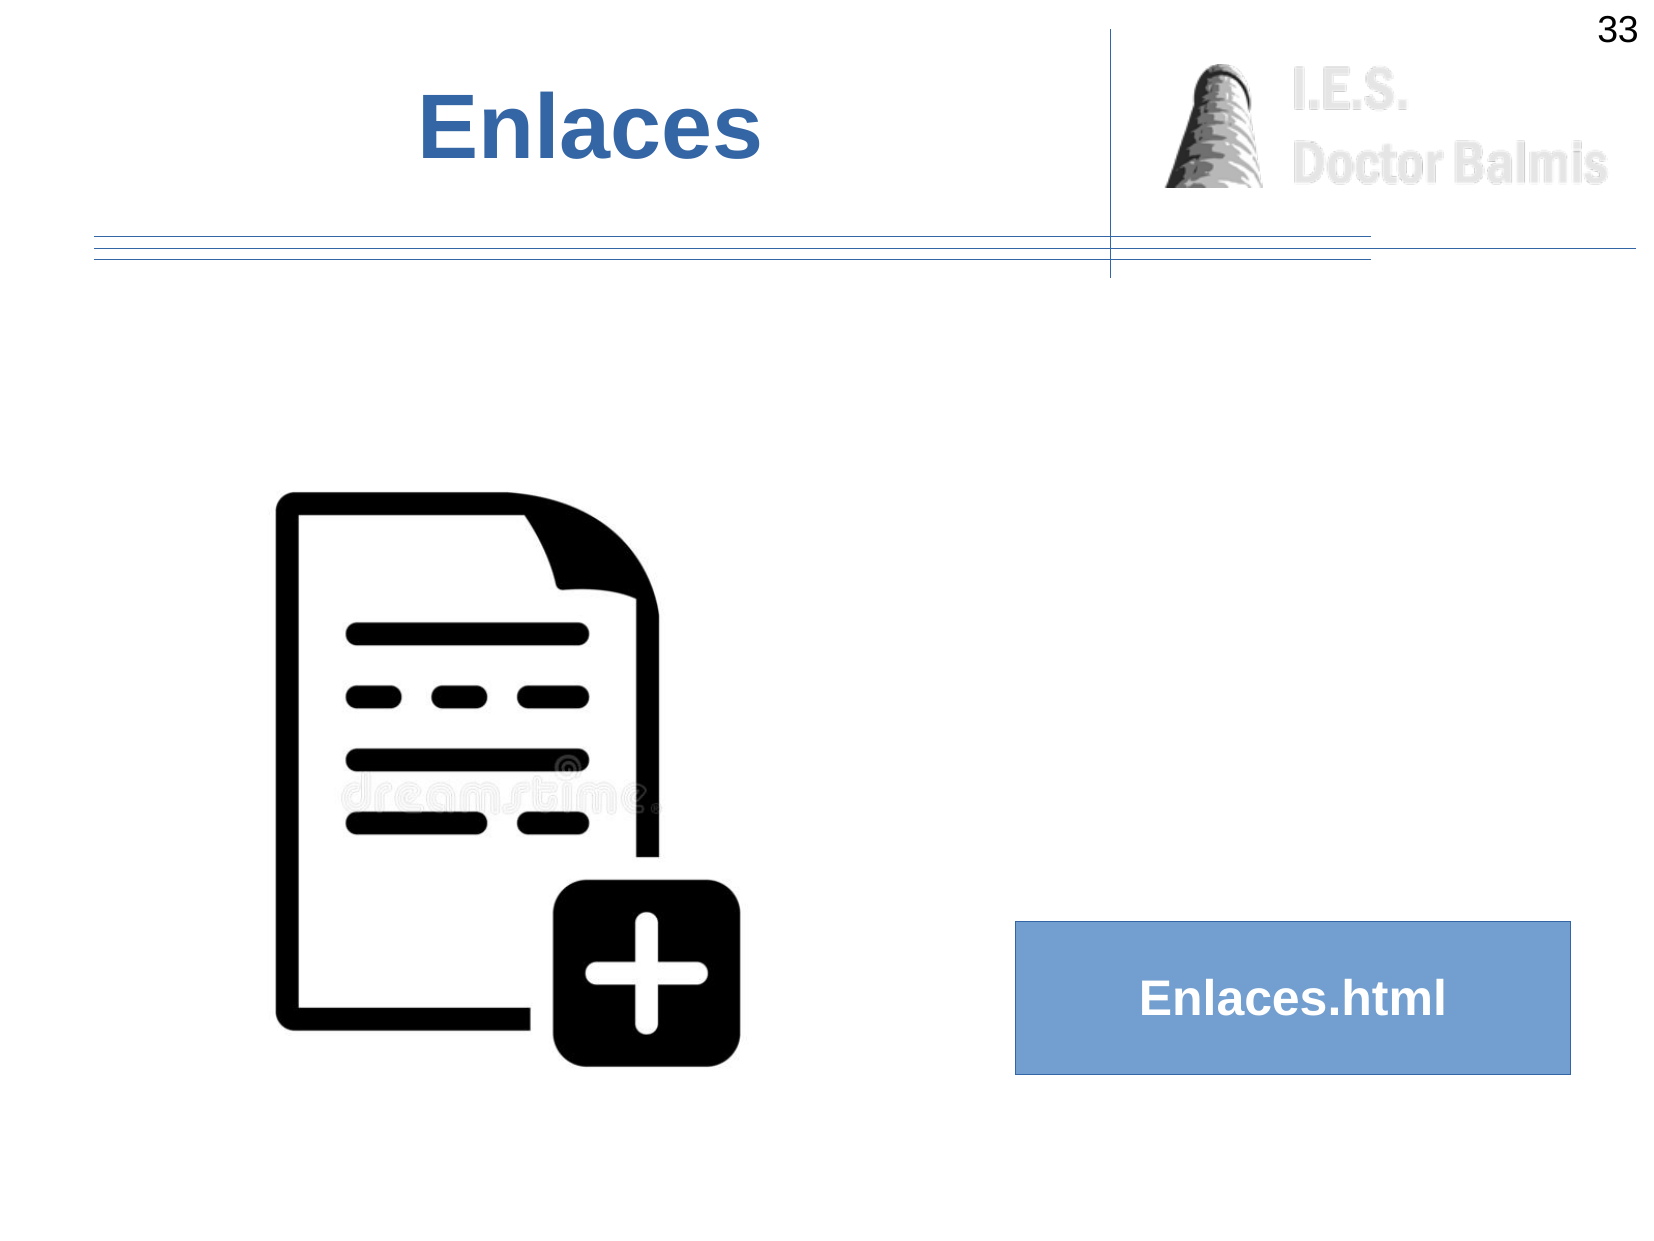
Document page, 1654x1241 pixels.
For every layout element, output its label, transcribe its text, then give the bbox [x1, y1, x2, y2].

picture [94, 366, 922, 1193]
picture [1133, 64, 1619, 188]
text_box Enlaces.html [1015, 921, 1571, 1075]
title Enlaces [118, 23, 1063, 231]
